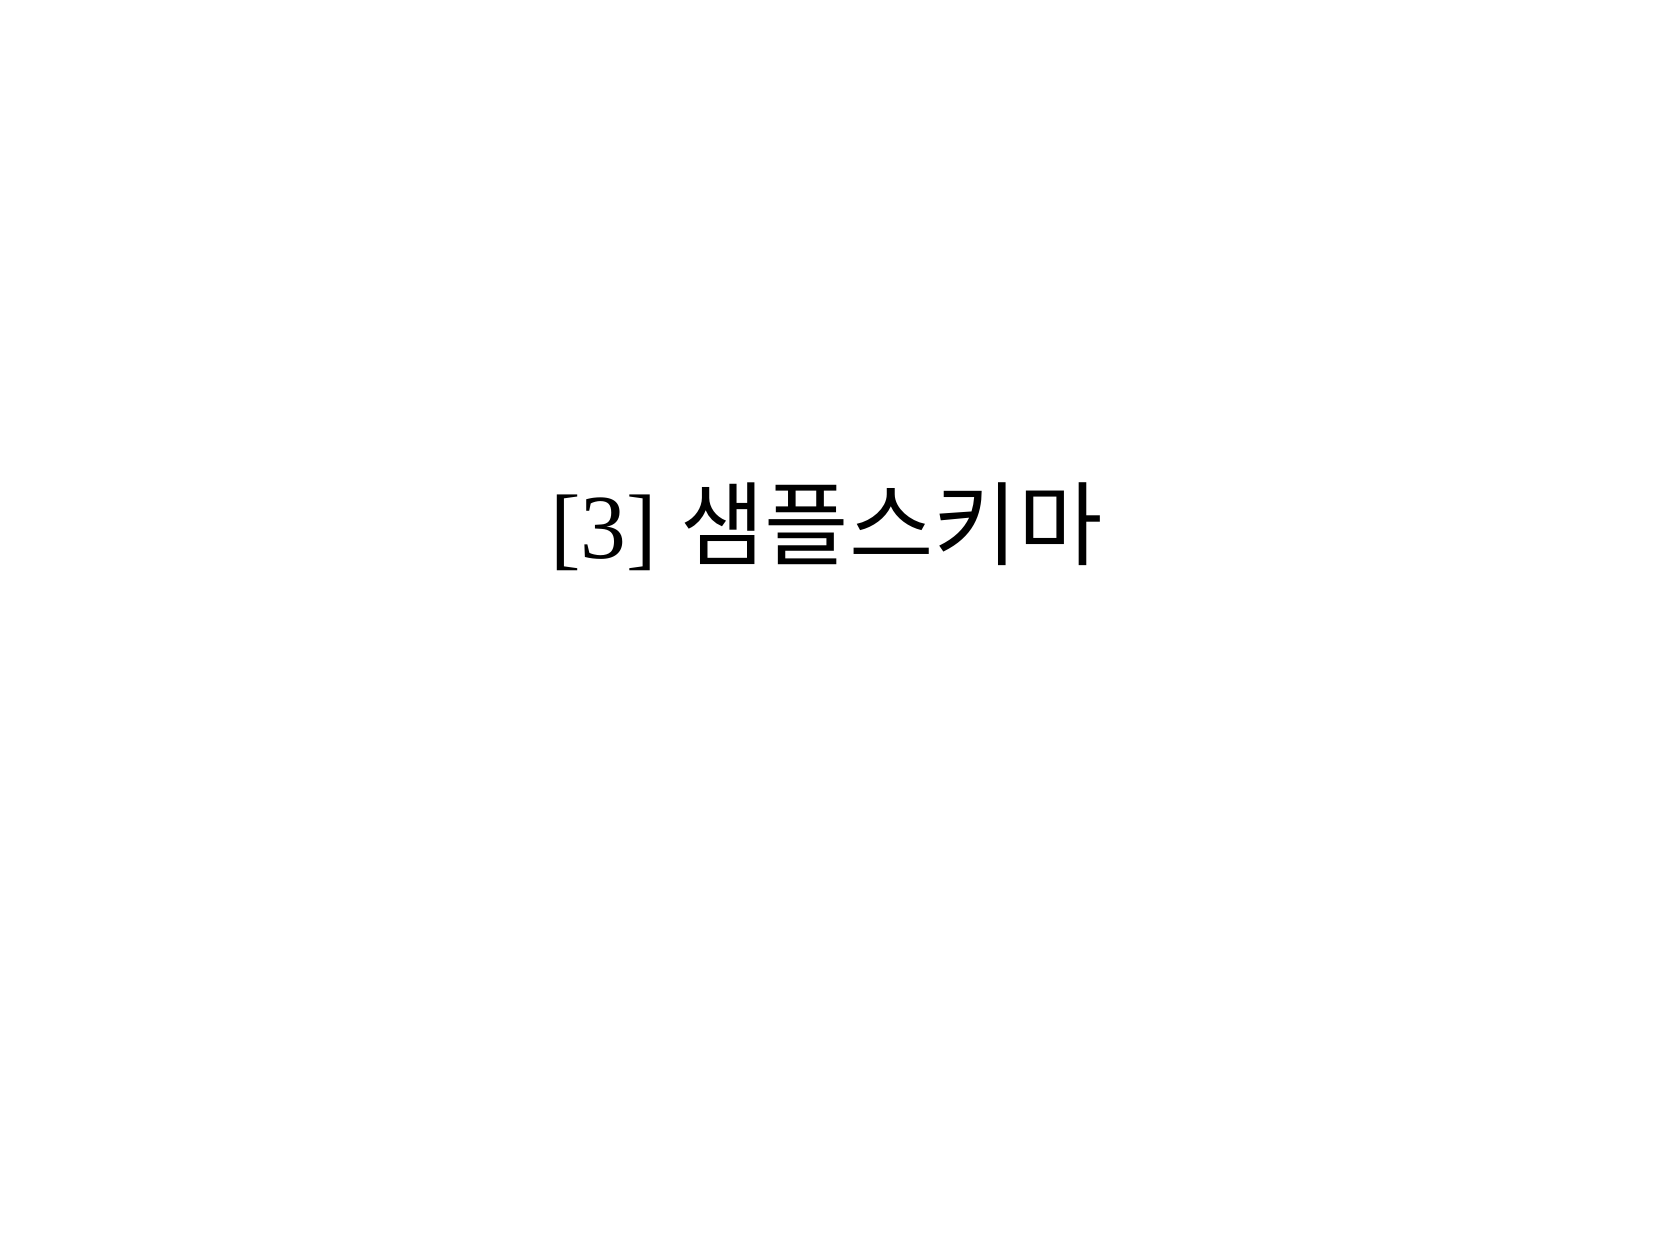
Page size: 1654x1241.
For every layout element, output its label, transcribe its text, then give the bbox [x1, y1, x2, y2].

title [3] 샘플스키마 [328, 414, 1325, 622]
